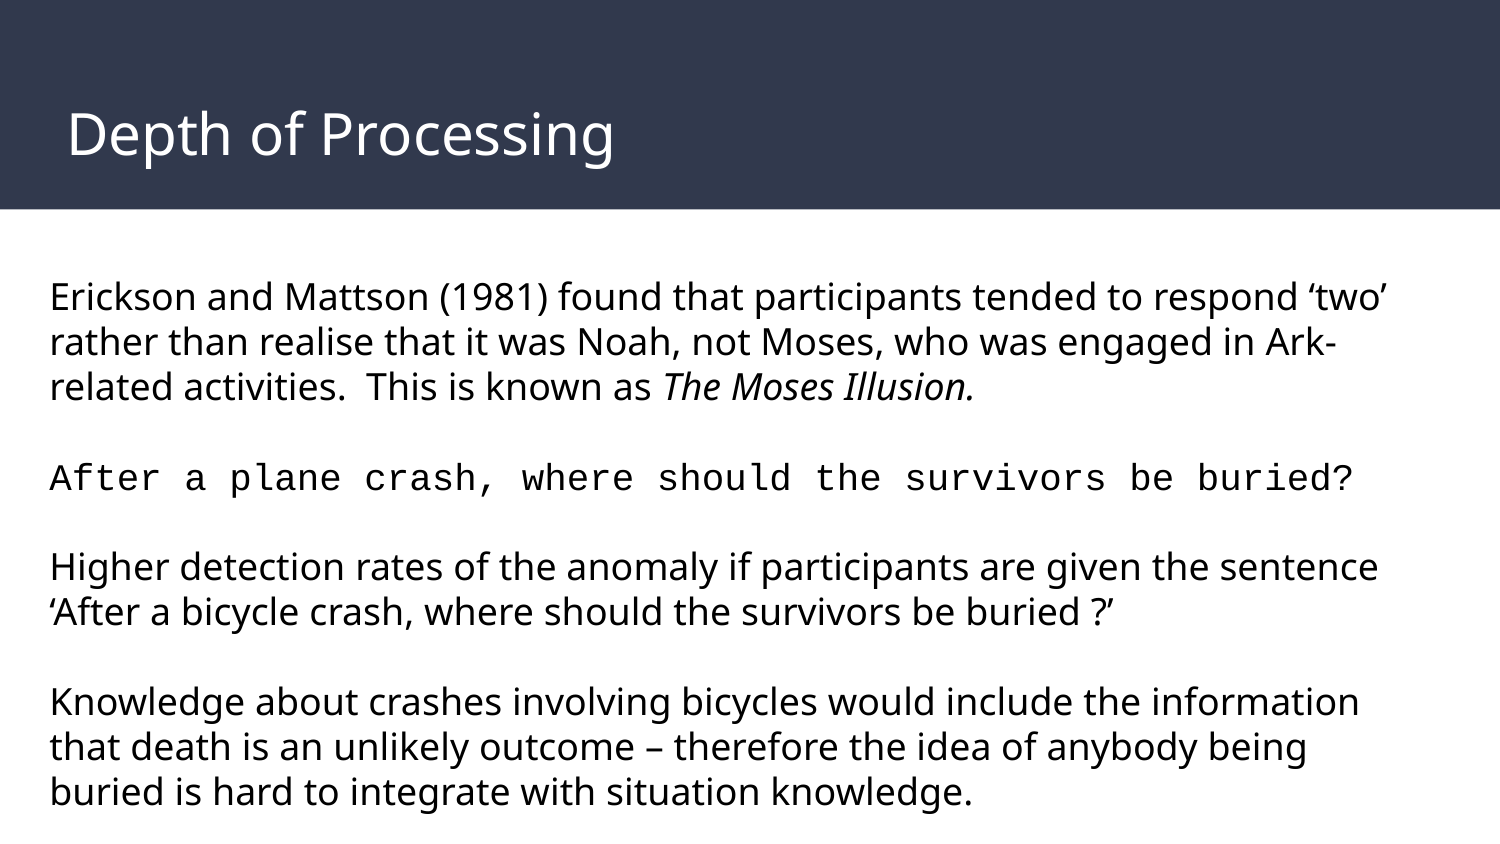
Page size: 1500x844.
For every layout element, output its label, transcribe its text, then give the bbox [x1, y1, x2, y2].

text_box Erickson and Mattson (1981) found that participants tended to respond ‘two’ rather than realise that it was Noah, not Moses, who was engaged in Ark-related activities. This is known as The Moses Illusion. After a plane crash, where should the survivors be buried? Higher detection rates of the anomaly if participants are given the sentence ‘After a bicycle crash, where should the survivors be buried ?’ Knowledge about crashes involving bicycles would include the information that death is an unlikely outcome – therefore the idea of anybody being buried is hard to integrate with situation knowledge. [34, 258, 1449, 827]
title Depth of Processing [51, 82, 1449, 185]
